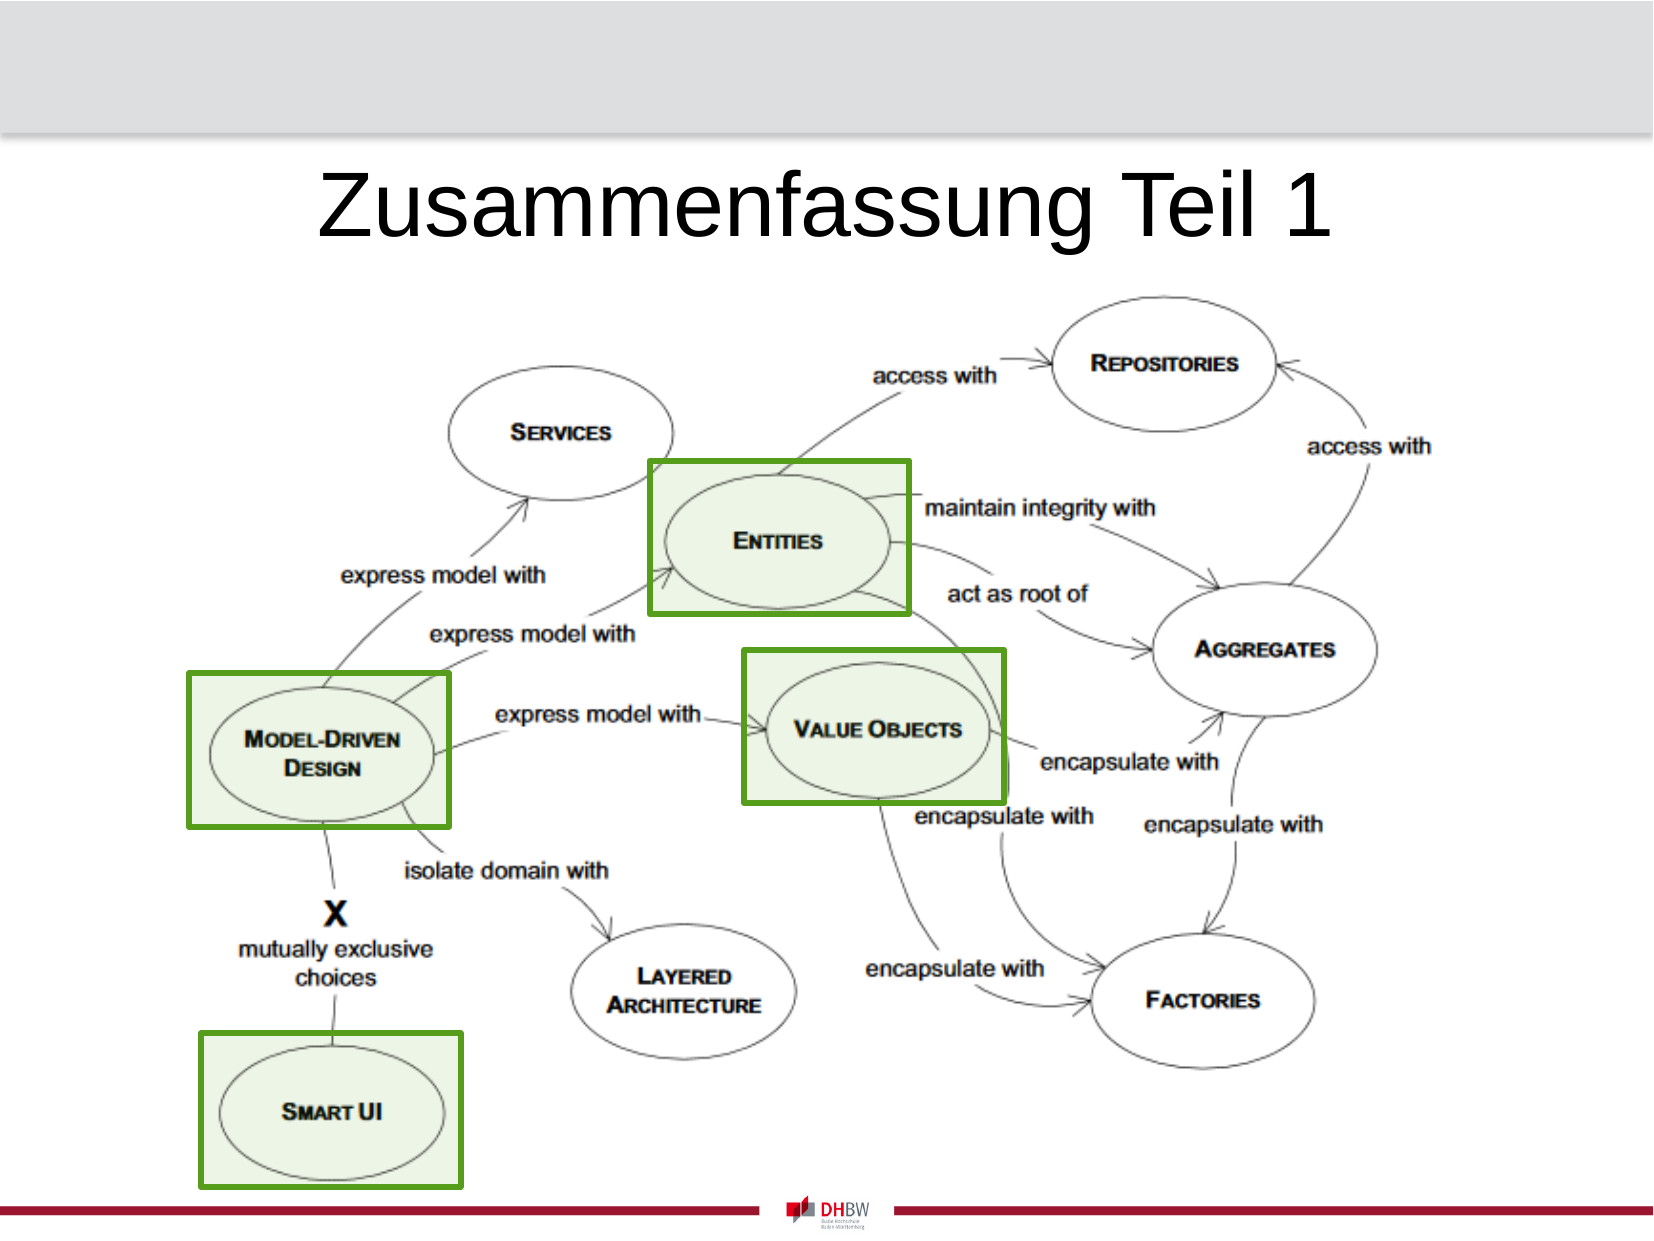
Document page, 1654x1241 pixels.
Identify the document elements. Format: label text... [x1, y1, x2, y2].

title Zusammenfassung Teil 1 [82, 147, 1571, 257]
text_box [649, 460, 910, 615]
text_box [744, 649, 1004, 804]
text_box [188, 673, 449, 827]
picture [0, 1, 1654, 1237]
text_box [200, 1033, 461, 1187]
